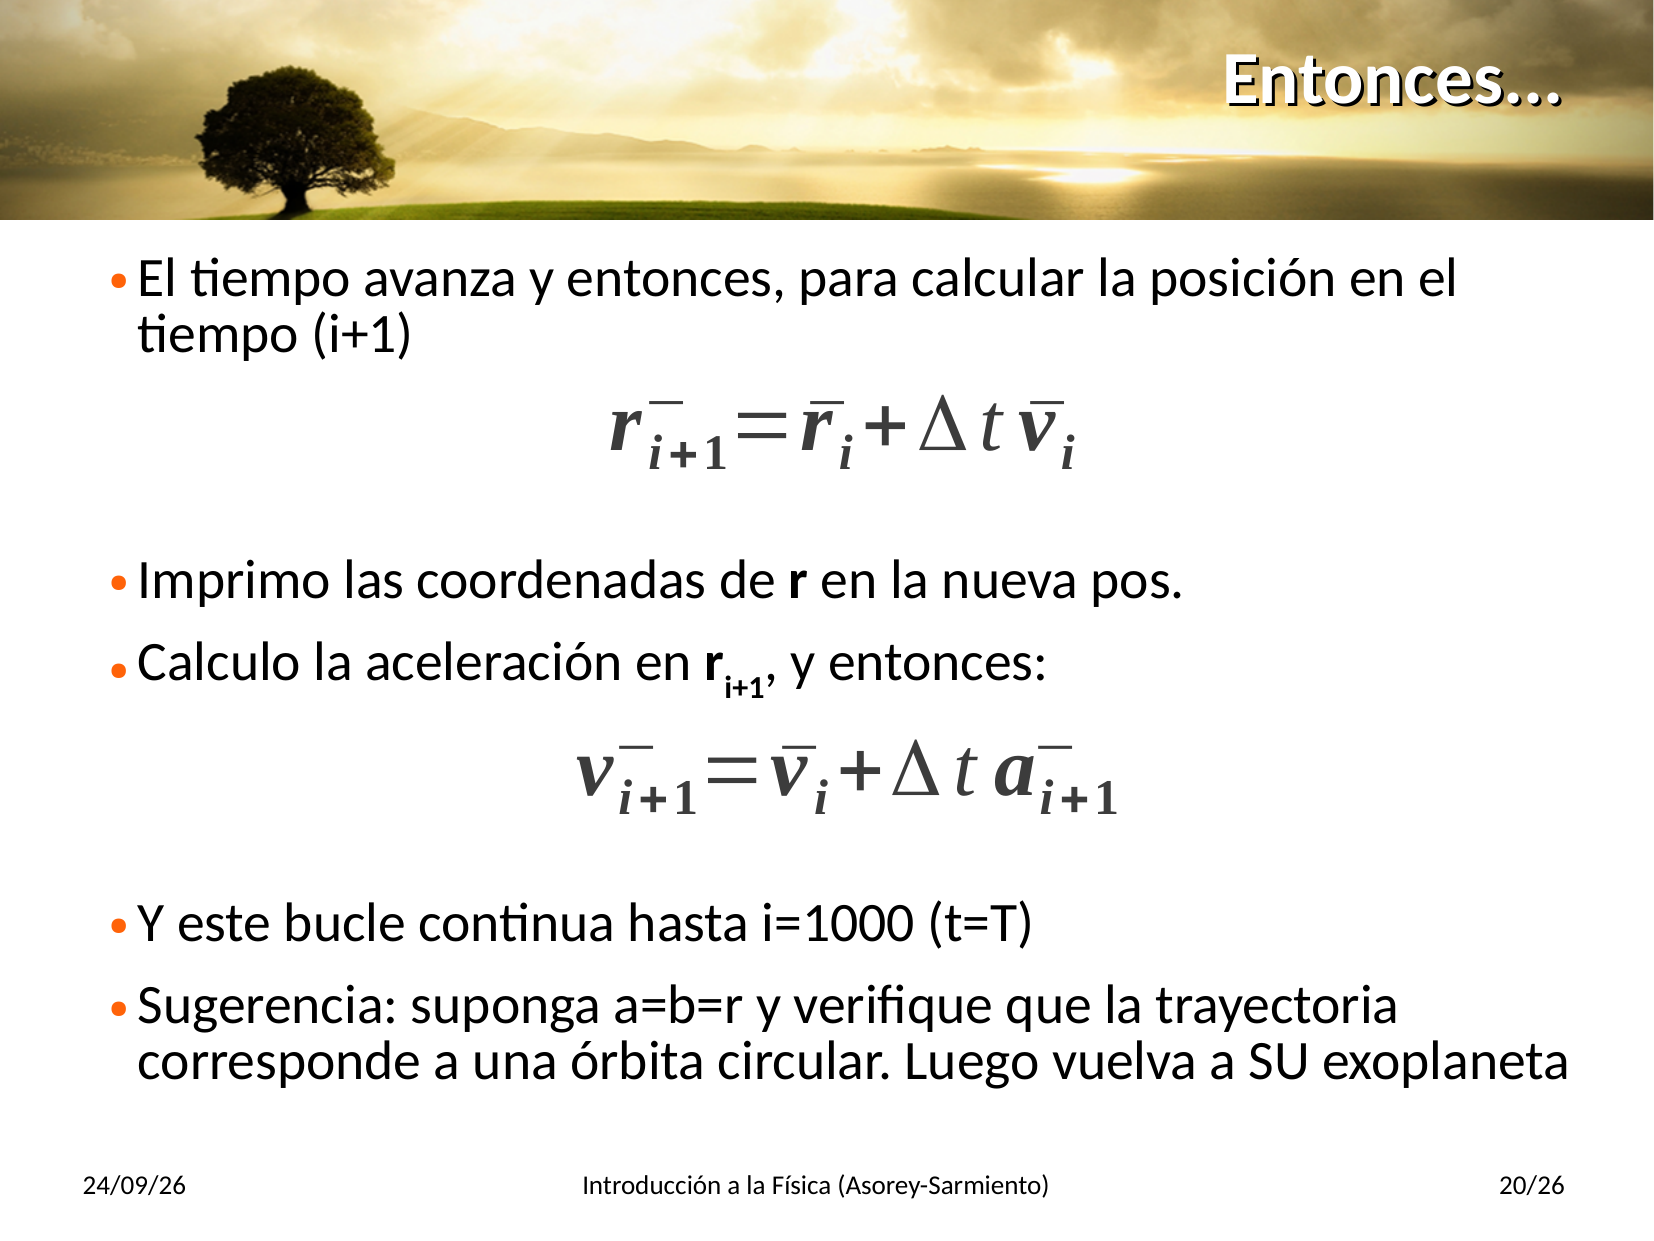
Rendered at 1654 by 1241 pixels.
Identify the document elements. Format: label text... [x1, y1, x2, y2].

list El tiempo avanza y entonces, para calcular la posición en el tiempo (i+1) Imprimo las coordenadas de r en la nueva pos. Calculo la aceleración en ri+1, y entonces: Y este bucle continua hasta i=1000 (t=T) Sugerencia: suponga a=b=r y verifique que la trayectoria corresponde a una órbita circular. Luego vuelva a SU exoplaneta [82, 255, 1571, 1141]
title Entonces... [75, 19, 1564, 151]
chart [568, 720, 1126, 826]
picture [0, 0, 1654, 220]
chart [600, 375, 1086, 481]
